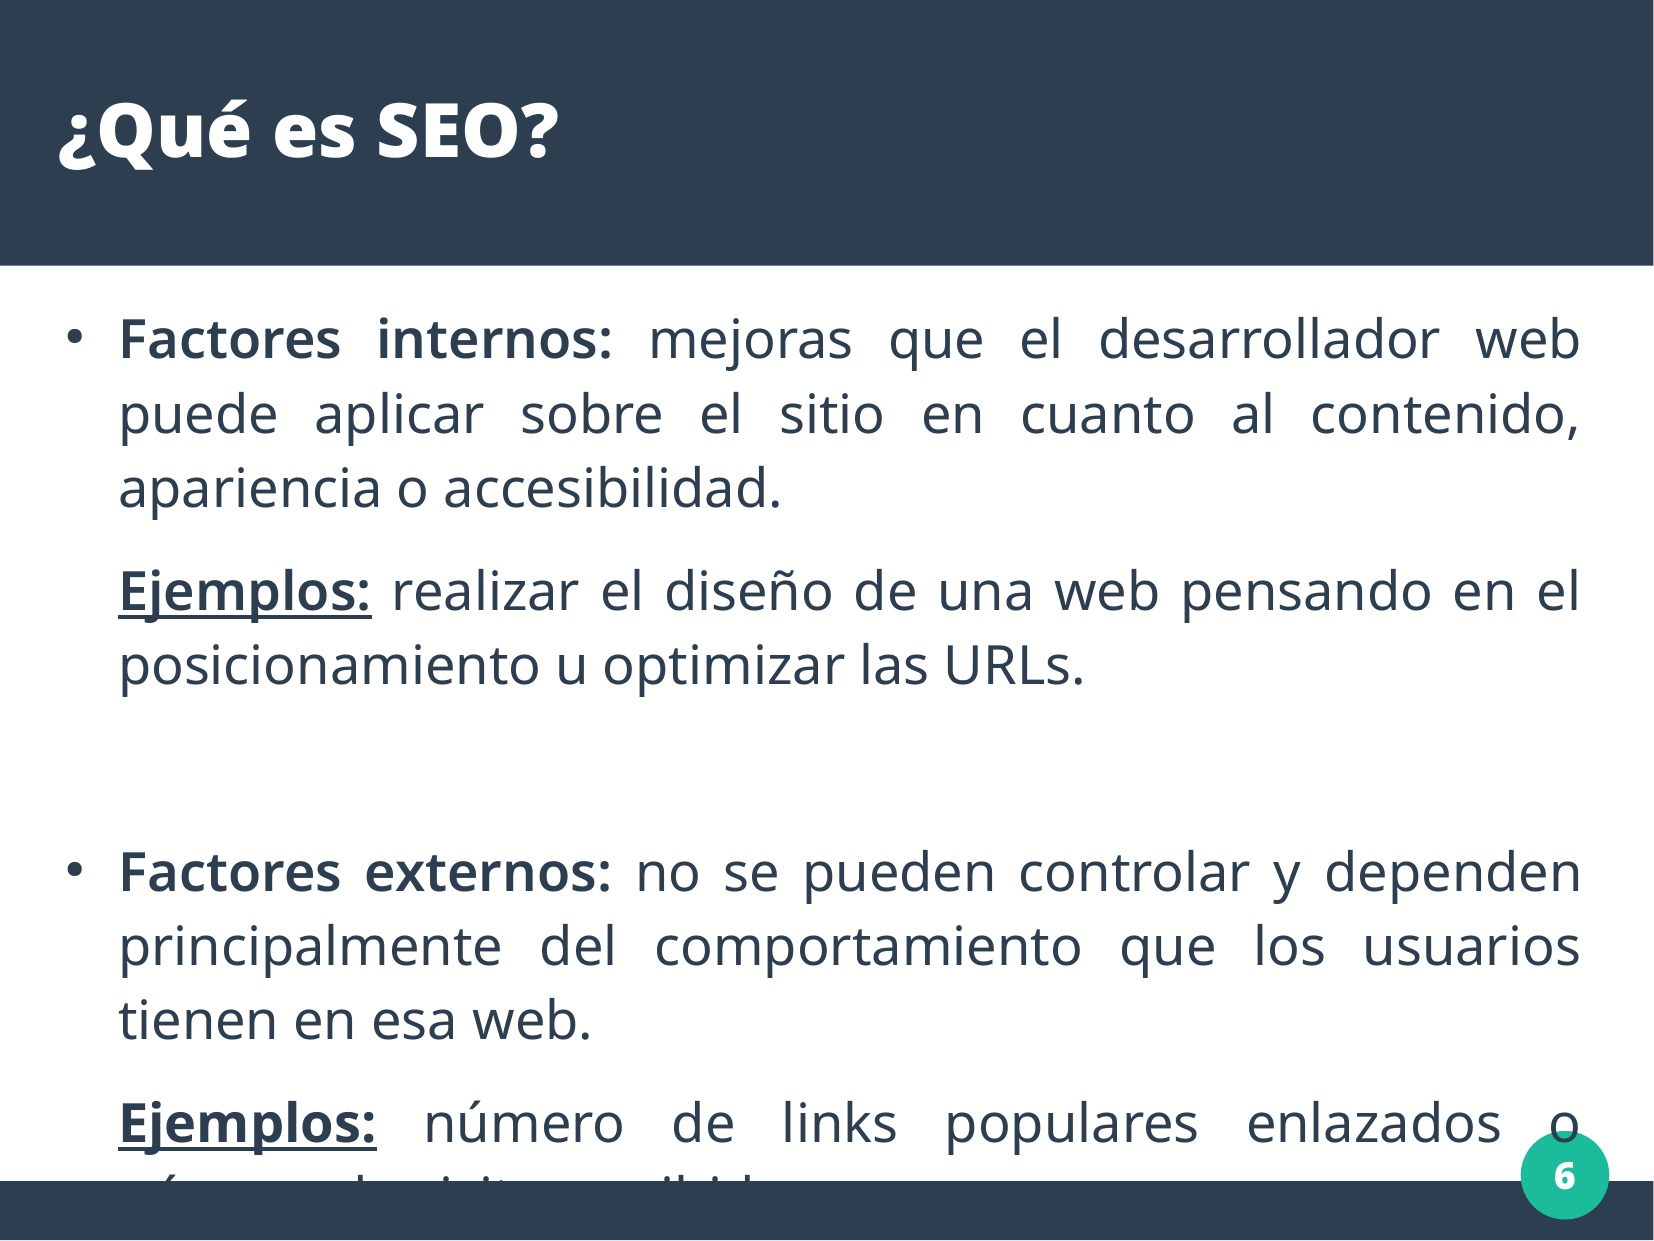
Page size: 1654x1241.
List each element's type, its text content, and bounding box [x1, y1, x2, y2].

list Factores internos: mejoras que el desarrollador web puede aplicar sobre el sitio en cuanto al contenido, apariencia o accesibilidad. Ejemplos: realizar el diseño de una web pensando en el posicionamiento u optimizar las URLs. Factores externos: no se pueden controlar y dependen principalmente del comportamiento que los usuarios tienen en esa web. Ejemplos: número de links populares enlazados o número de visitas recibido. [47, 301, 1583, 1113]
title ¿Qué es SEO? [59, 49, 1595, 207]
